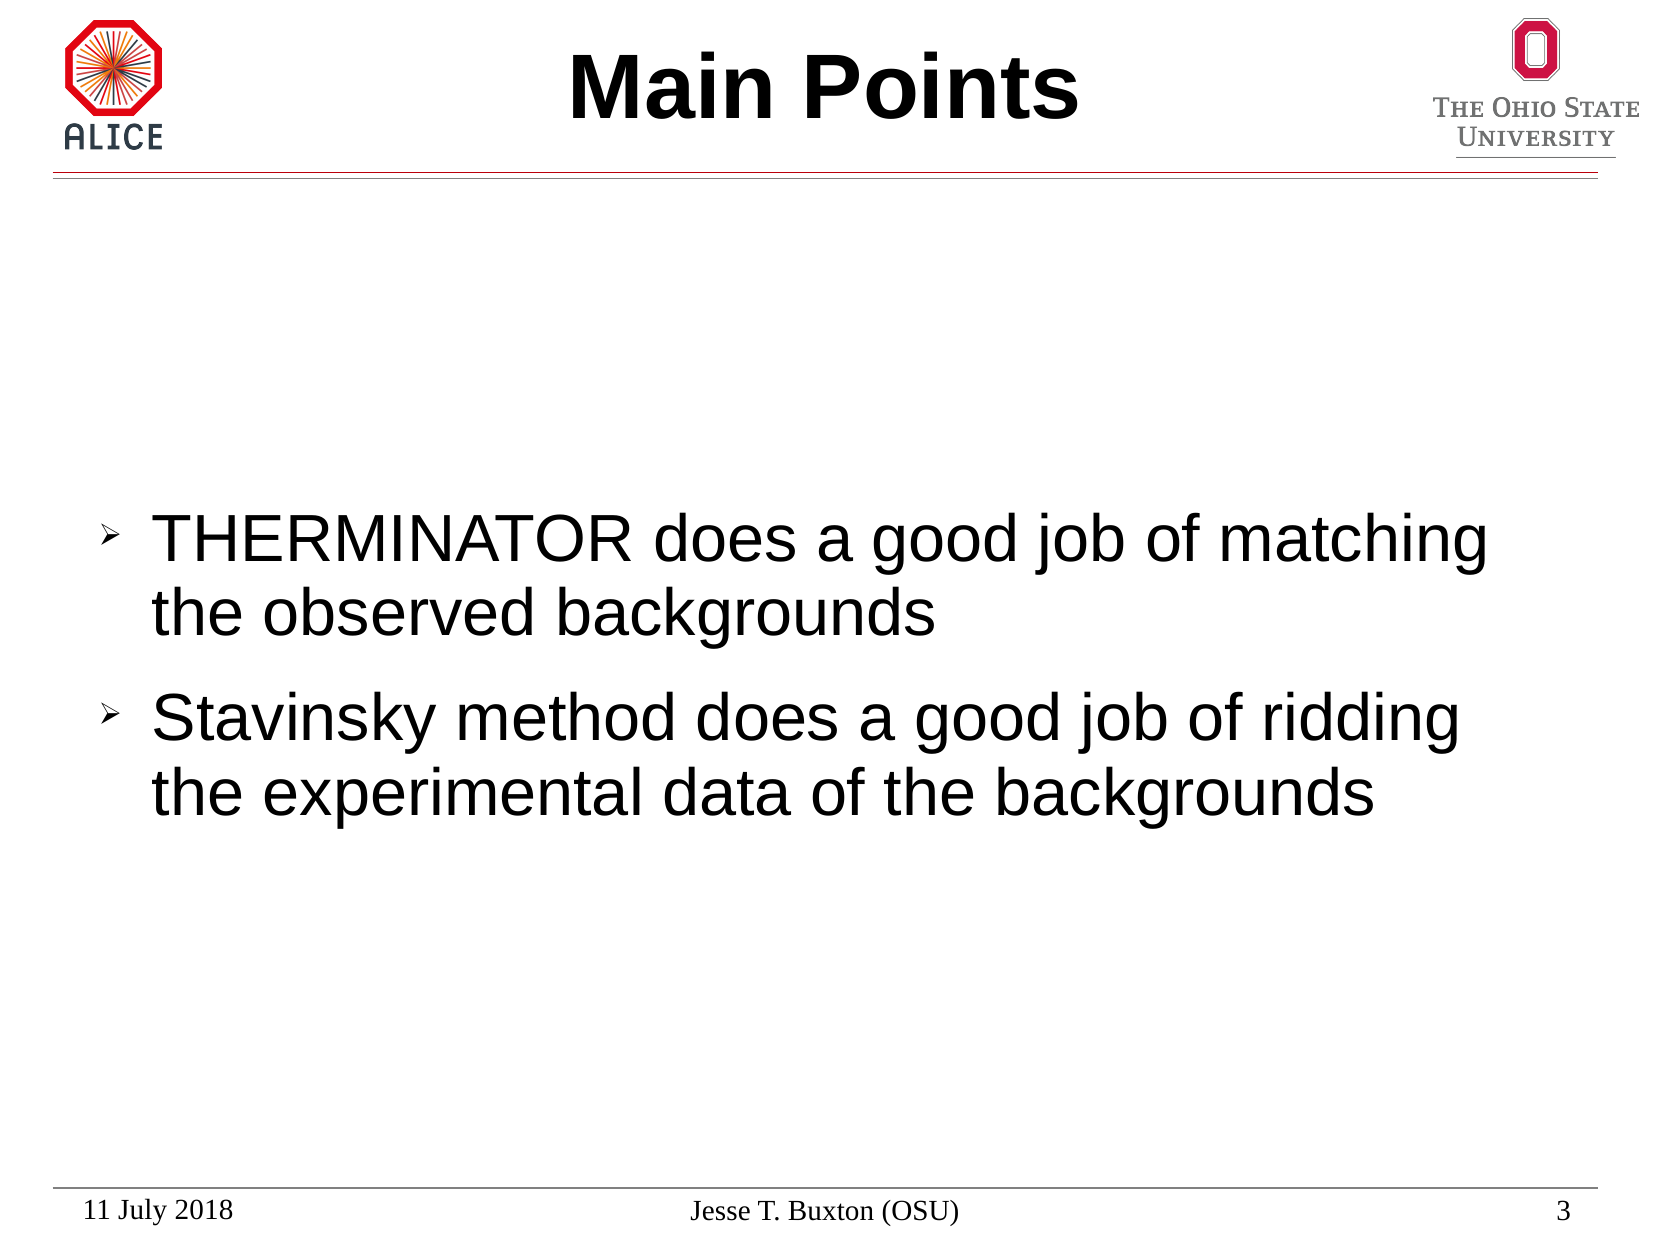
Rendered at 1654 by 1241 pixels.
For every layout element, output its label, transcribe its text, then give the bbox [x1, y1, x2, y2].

title Main Points [137, 1, 1513, 172]
picture [65, 20, 137, 150]
list THERMINATOR does a good job of matching the observed backgrounds Stavinsky method does a good job of ridding the experimental data of the backgrounds [80, 500, 1570, 871]
picture [1513, 5, 1642, 171]
